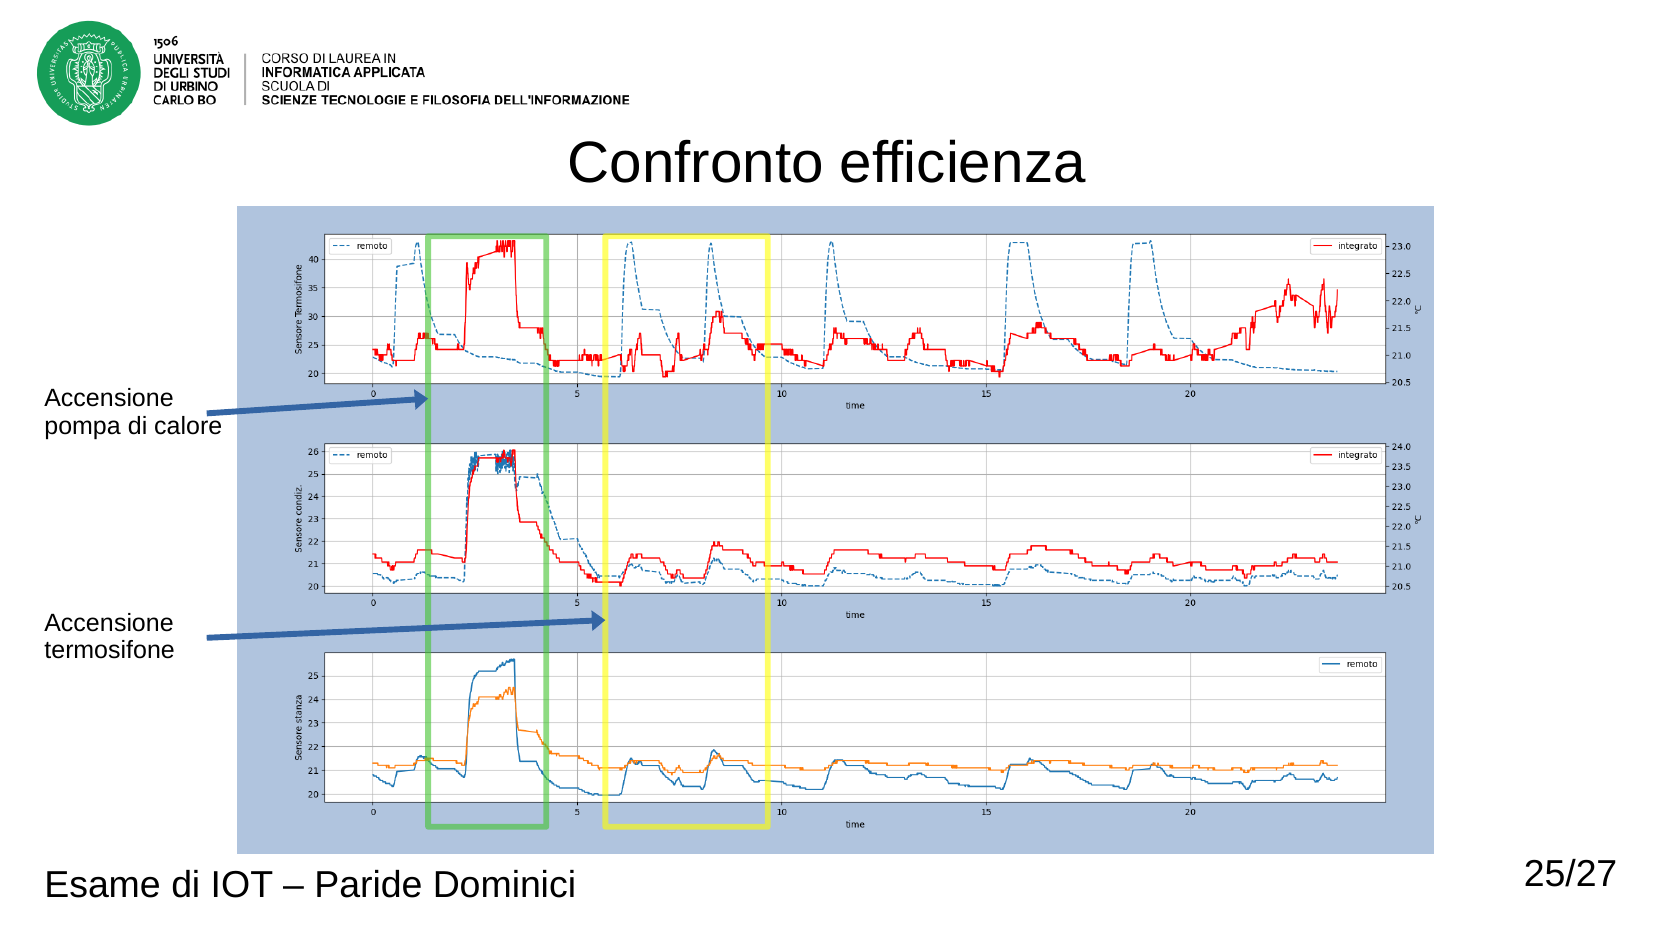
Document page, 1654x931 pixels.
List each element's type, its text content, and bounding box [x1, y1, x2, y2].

text_box Accensione termosifone [29, 600, 238, 675]
picture [432, 240, 543, 624]
picture [237, 206, 1434, 854]
picture [237, 403, 425, 633]
picture [25, 17, 650, 128]
text_box <numero>/27 [1387, 845, 1625, 916]
picture [432, 626, 543, 823]
title Confronto efficienza [82, 118, 1571, 207]
picture [609, 240, 764, 823]
text_box Accensione pompa di calore [29, 376, 251, 476]
text_box Esame di IOT – Paride Dominici [29, 856, 680, 914]
